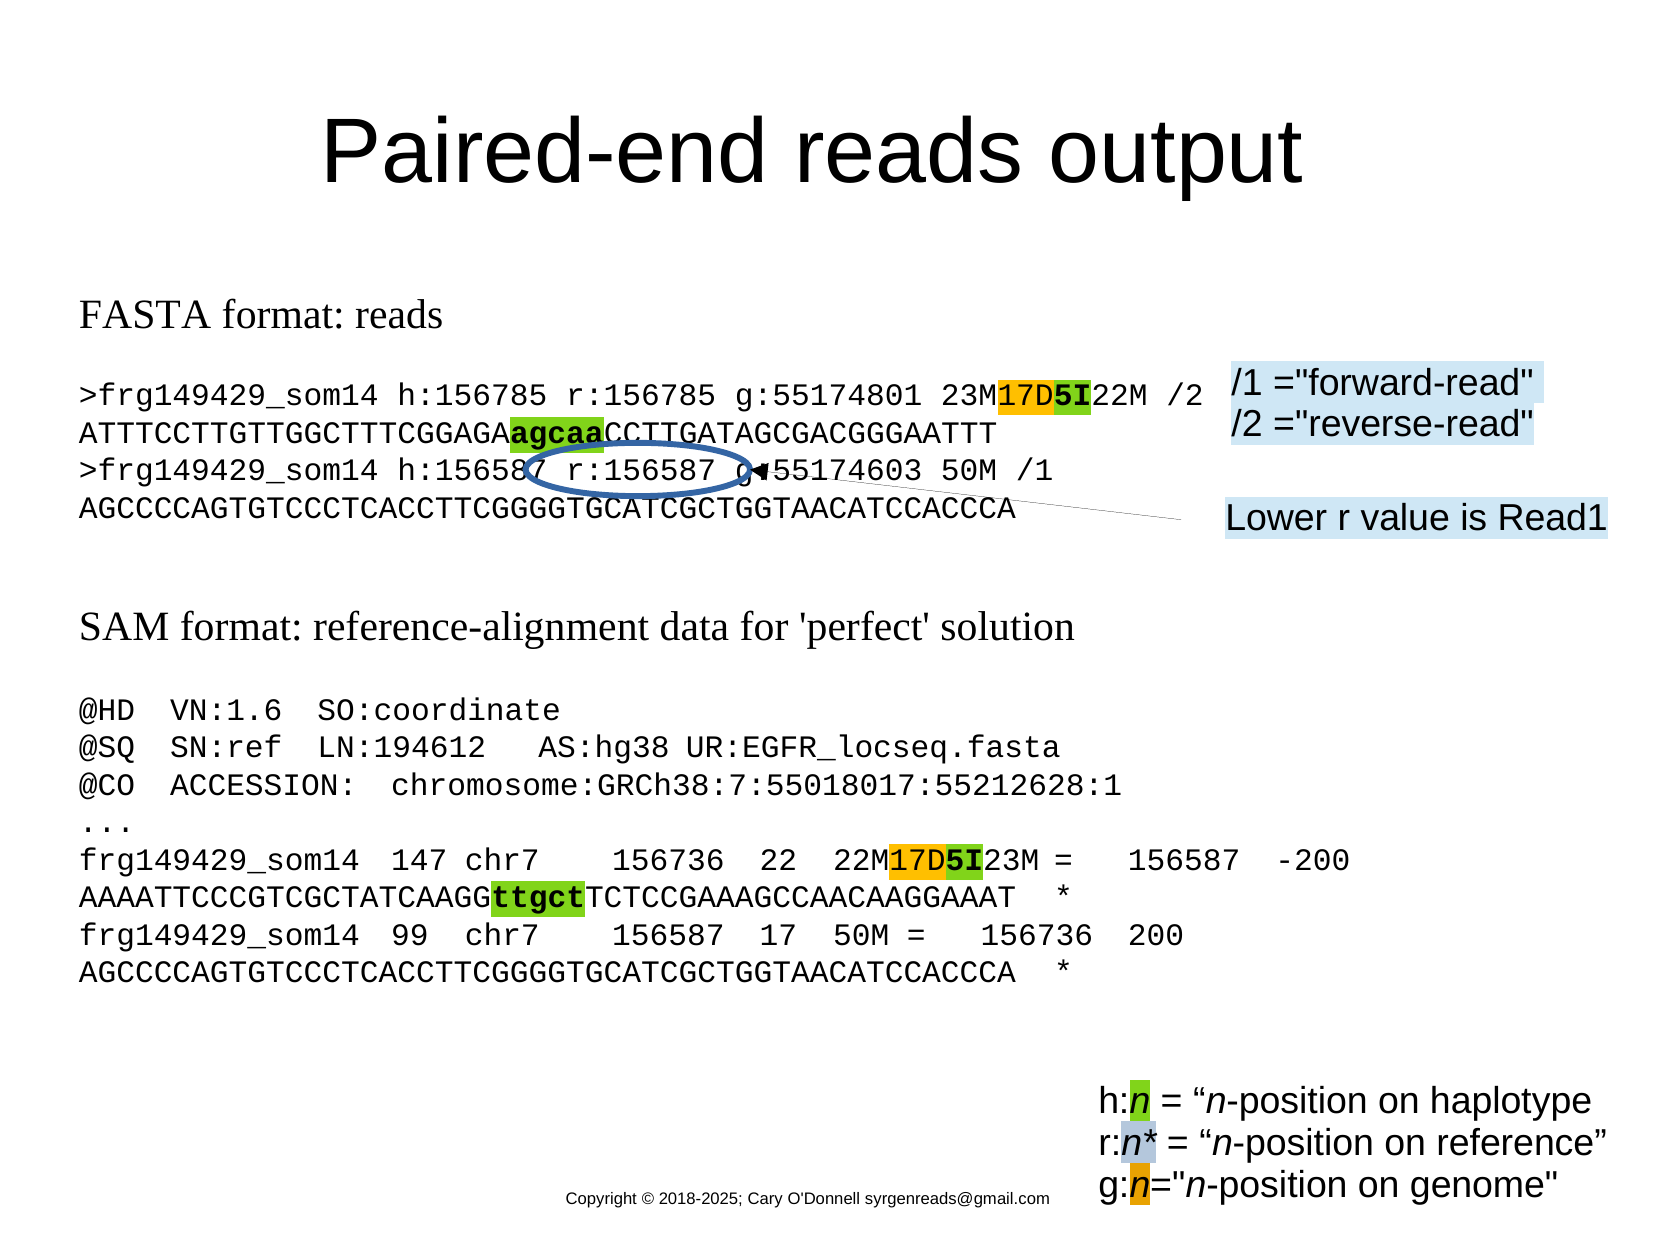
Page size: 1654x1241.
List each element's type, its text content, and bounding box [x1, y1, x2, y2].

text_box Lower r value is Read1 [1210, 490, 1518, 550]
list FASTA format: reads >frg149429_som14 h:156785 r:156785 g:55174801 23M17D5I22M /2 ATTTCCTTGTTGGCTTTCGGAGAagcaaCCTTGATAGCGACGGGAATTT >frg149429_som14 h:156587 r:156587 g:55174603 50M /1 AGCCCCAGTGTCCCTCACCTTCGGGGTGCATCGCTGGTAACATCCACCCA SAM format: reference-alignment data for 'perfect' solution @HD VN:1.6 SO:coordinate @SQ SN:ref LN:194612 AS:hg38 UR:EGFR_locseq.fasta @CO ACCESSION: chromosome:GRCh38:7:55018017:55212628:1 ... frg149429_som14 147 chr7 156736 22 22M17D5I23M = 156587 -200 AAAATTCCCGTCGCTATCAAGGttgctTCTCCGAAAGCCAACAAGGAAAT * frg149429_som14 99 chr7 156587 17 50M = 156736 200 AGCCCCAGTGTCCCTCACCTTCGGGGTGCATCGCTGGTAACATCCACCCA * [78, 282, 1565, 1241]
title Paired-end reads output [82, 49, 1569, 255]
text_box h:n = “n-position on haplotype r:n* = “n-position on reference” g:n="n-position on genome" [1083, 1027, 1580, 1223]
text_box /1 ="forward-read" /2 ="reverse-read" [1216, 354, 1524, 414]
